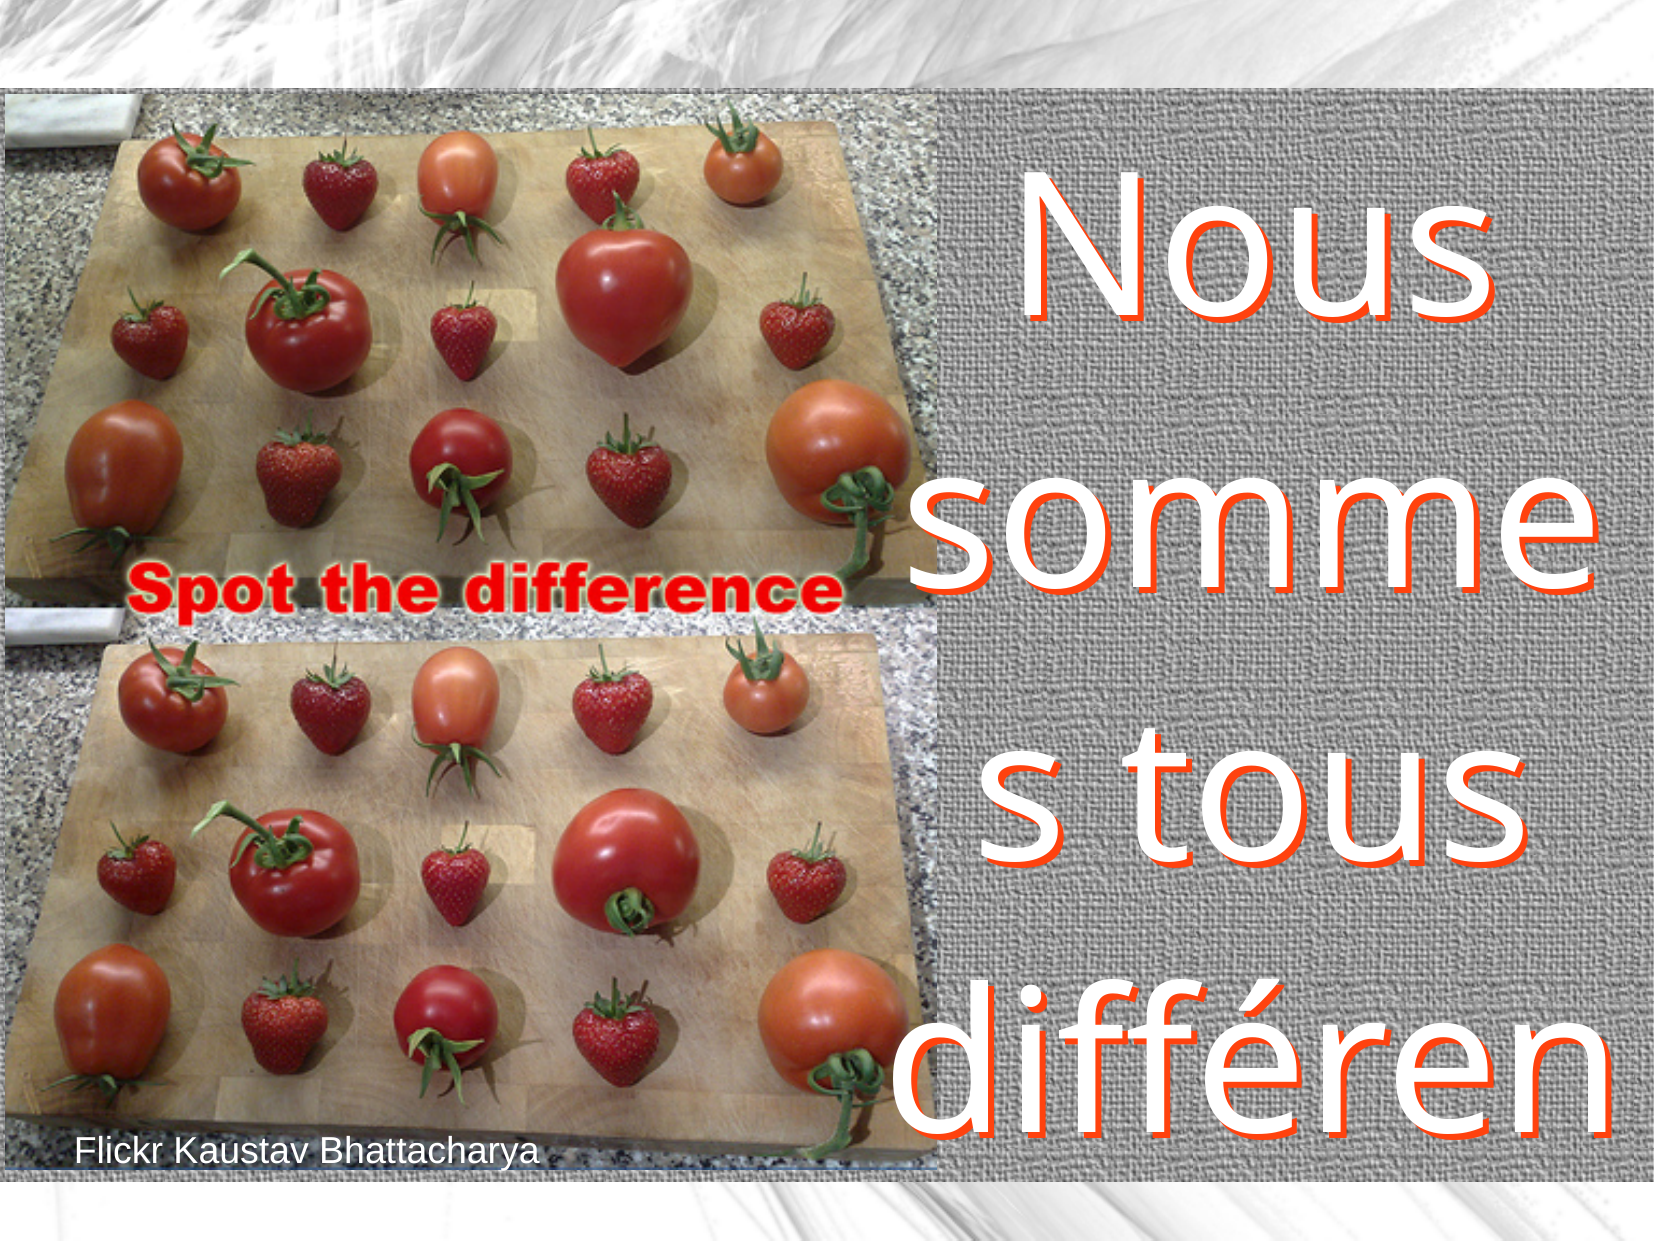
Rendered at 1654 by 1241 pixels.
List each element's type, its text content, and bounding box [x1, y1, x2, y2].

picture [0, 0, 1654, 88]
picture [5, 94, 937, 1170]
picture [0, 1182, 1654, 1241]
text_box Nous sommes tous différents [838, 94, 1654, 1117]
text_box Flickr Kaustav Bhattacharya [59, 1122, 562, 1179]
text_box [0, 88, 1654, 1182]
